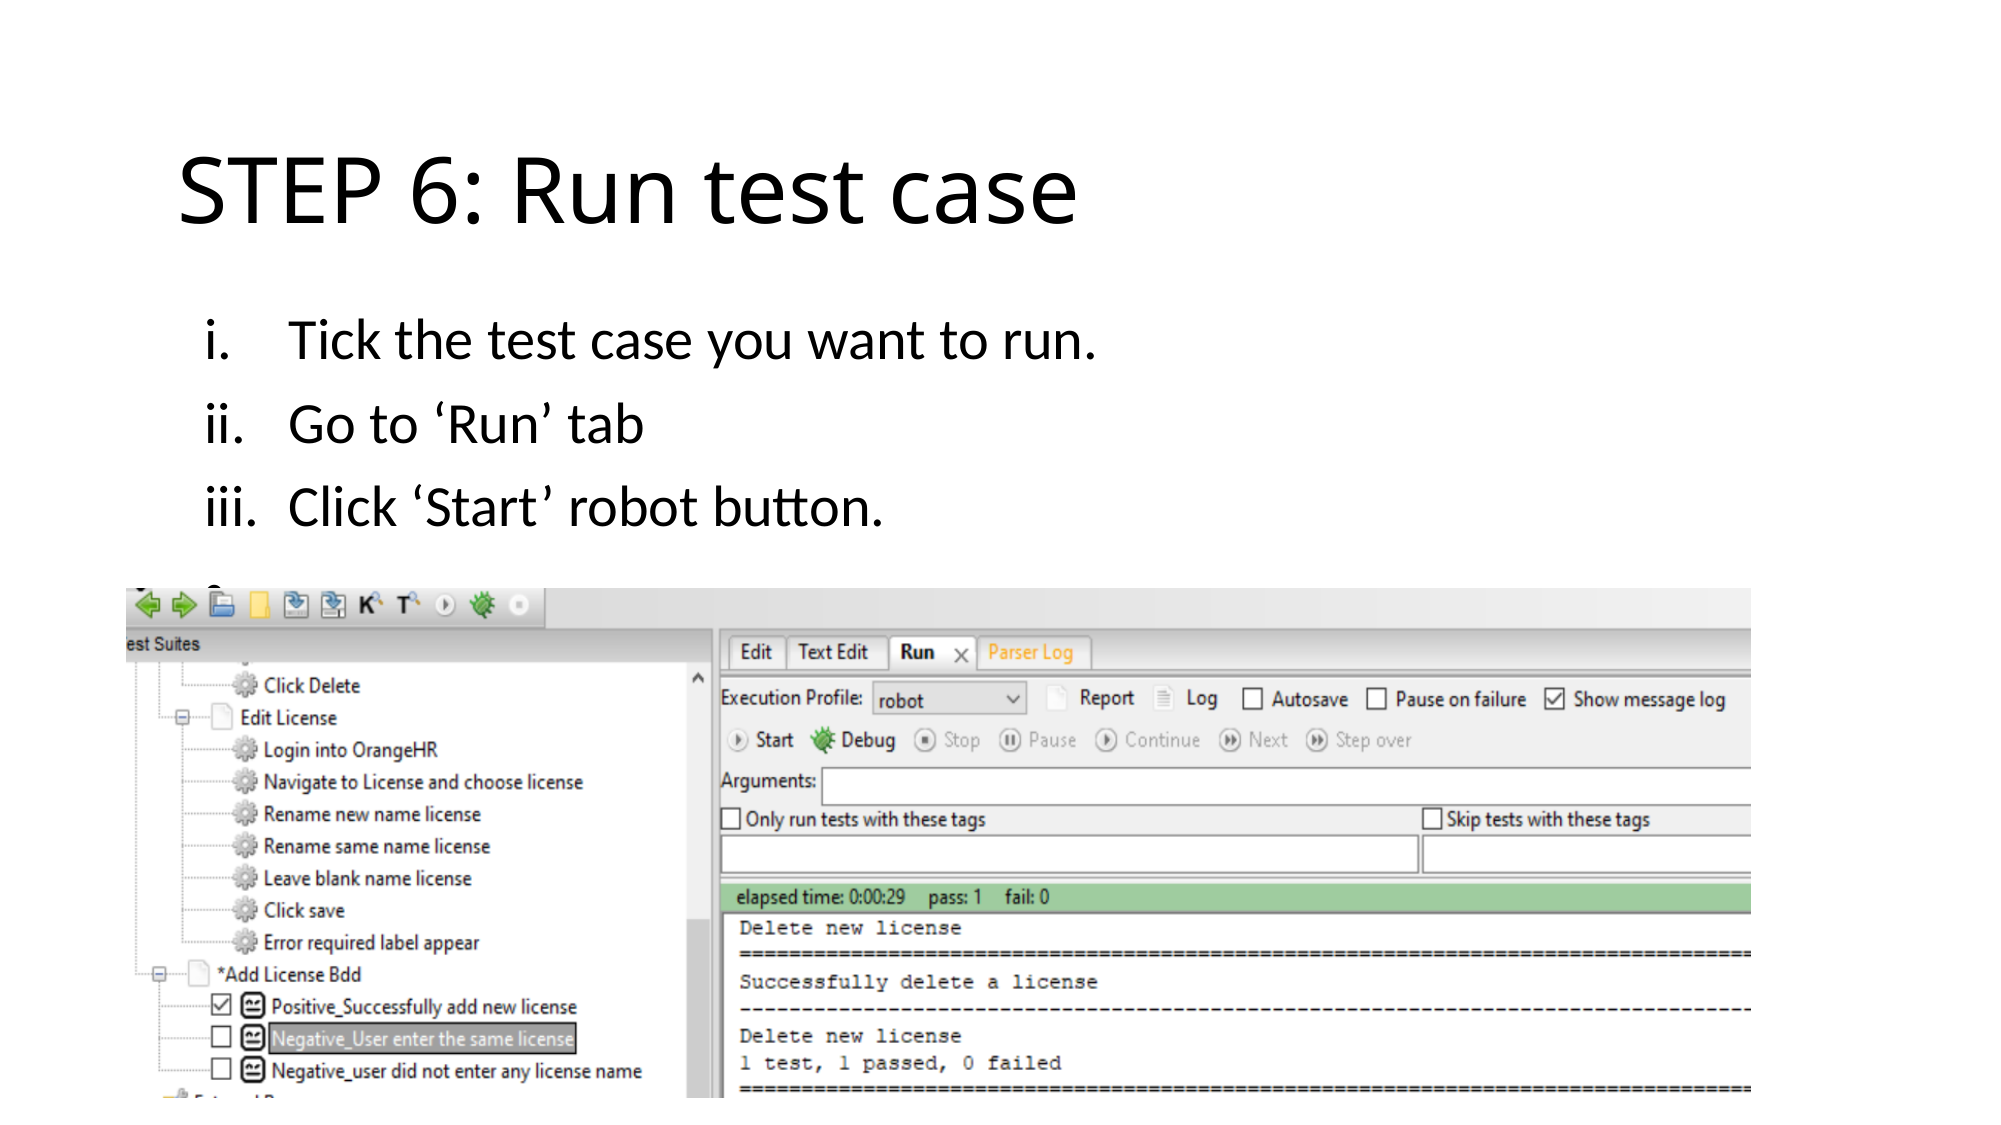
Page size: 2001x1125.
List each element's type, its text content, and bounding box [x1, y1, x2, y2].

text_box Tick the test case you want to run. Go to ‘Run’ tab Click ‘Start’ robot button. [189, 301, 1915, 589]
picture [126, 588, 1751, 1098]
text_box STEP 6: Run test case [162, 84, 1888, 303]
